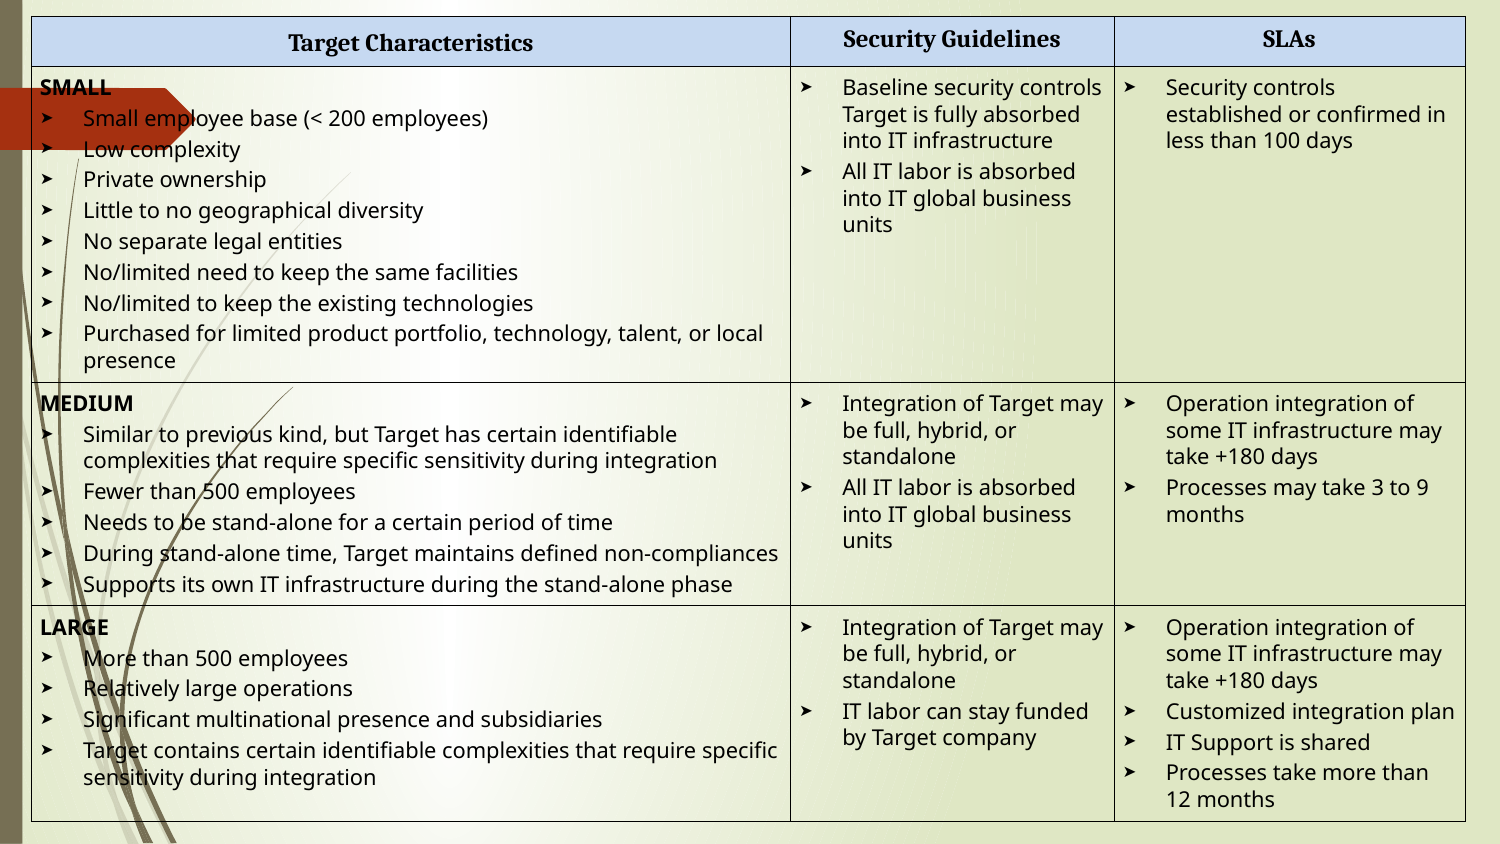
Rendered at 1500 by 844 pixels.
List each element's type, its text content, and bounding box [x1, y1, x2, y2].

table_header Target Characteristics [32, 17, 790, 66]
table_header SLAs [1115, 17, 1465, 66]
table_header Security Guidelines [791, 17, 1114, 66]
table_cell Operation integration of some IT infrastructure may take +180 days Processes may take 3 to 9 months [1115, 383, 1465, 605]
table_cell MEDIUM Similar to previous kind, but Target has certain identifiable complexities that require specific sensitivity during integration Fewer than 500 employees Needs to be stand-alone for a certain period of time During stand-alone time, Target maintains defined non-compliances Supports its own IT infrastructure during the stand-alone phase [32, 383, 790, 605]
table_cell Baseline security controls Target is fully absorbed into IT infrastructure All IT labor is absorbed into IT global business units [791, 67, 1114, 382]
table_cell Operation integration of some IT infrastructure may take +180 days Customized integration plan IT Support is shared Processes take more than 12 months [1115, 606, 1465, 821]
table_cell Integration of Target may be full, hybrid, or standalone All IT labor is absorbed into IT global business units [791, 383, 1114, 605]
table_cell SMALL Small employee base (< 200 employees) Low complexity Private ownership Little to no geographical diversity No separate legal entities No/limited need to keep the same facilities No/limited to keep the existing technologies Purchased for limited product portfolio, technology, talent, or local presence [32, 67, 790, 382]
table_cell LARGE More than 500 employees Relatively large operations Significant multinational presence and subsidiaries Target contains certain identifiable complexities that require specific sensitivity during integration [32, 606, 790, 821]
table_cell Security controls established or confirmed in less than 100 days [1115, 67, 1465, 382]
table_cell Integration of Target may be full, hybrid, or standalone IT labor can stay funded by Target company [791, 606, 1114, 821]
